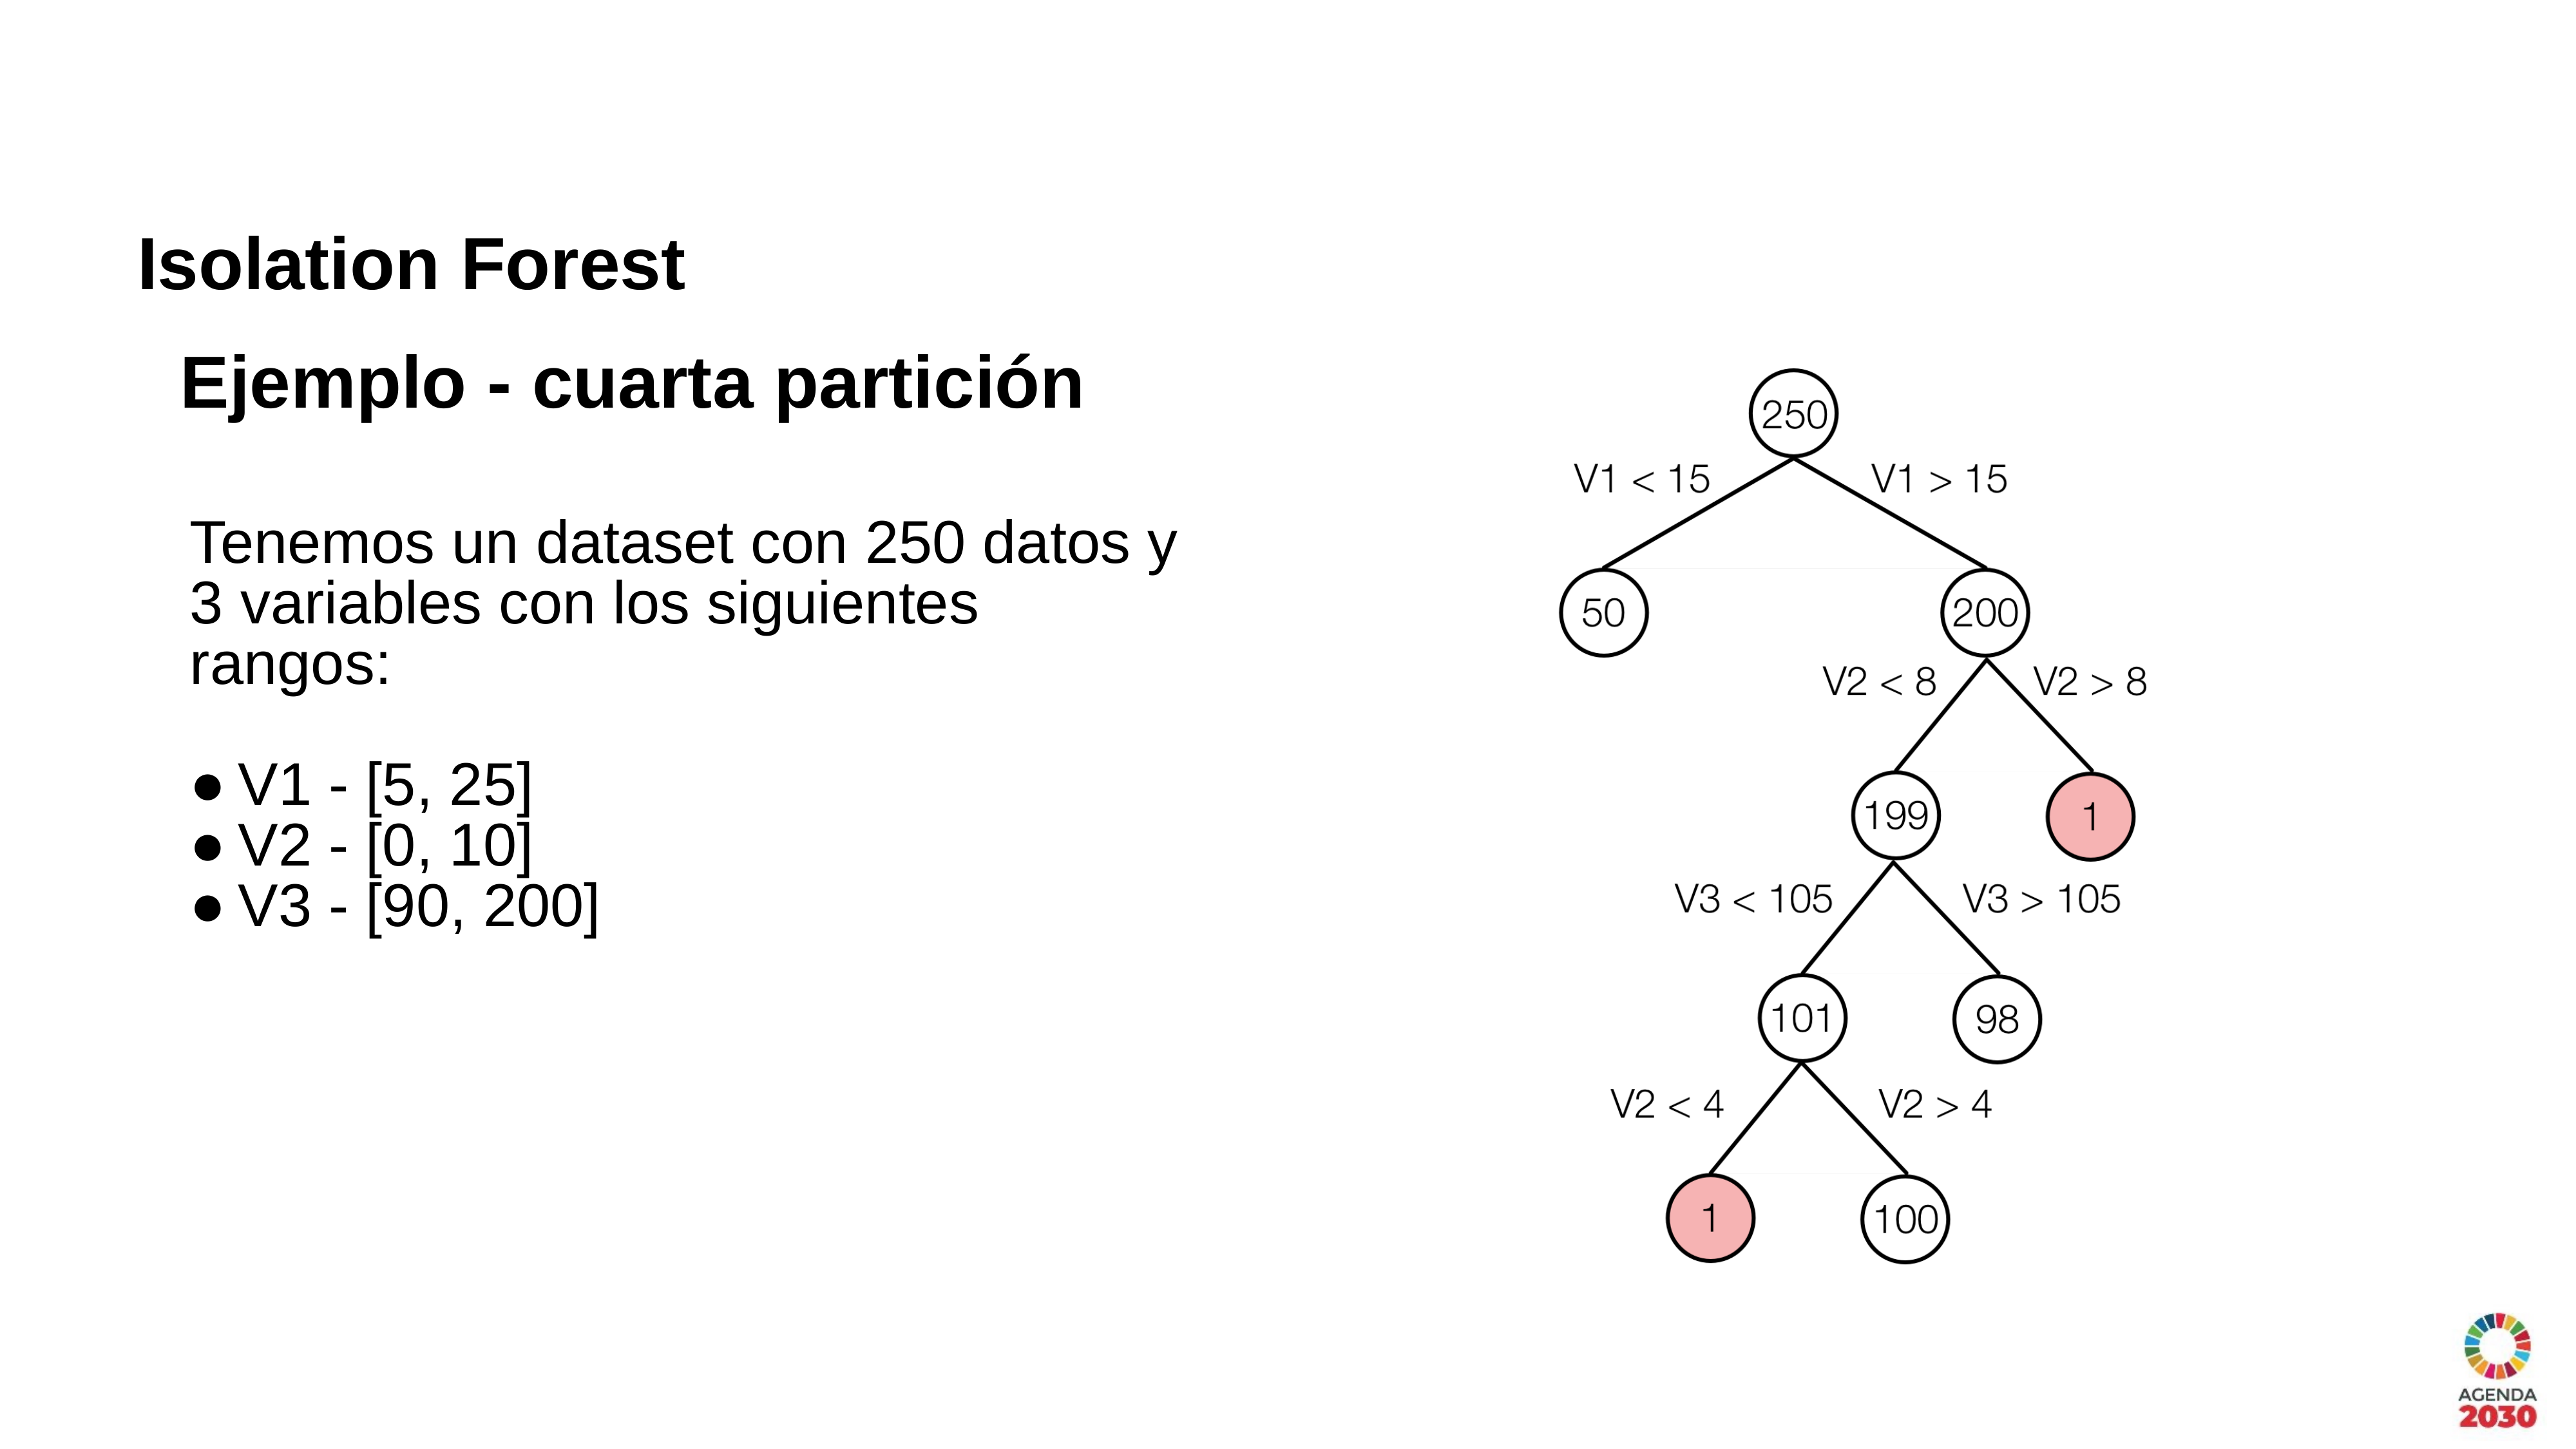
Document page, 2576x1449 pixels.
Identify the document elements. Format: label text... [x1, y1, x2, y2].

title Isolation Forest [128, 102, 1687, 310]
title Ejemplo - cuarta partición [170, 310, 1210, 428]
list Tenemos un dataset con 250 datos y 3 variables con los siguientes rangos: V1 - [5, 25] V2 - [0, 10] V3 - [90, 200] [170, 505, 1210, 1193]
picture [2450, 1297, 2547, 1441]
picture [1371, 199, 2301, 1448]
